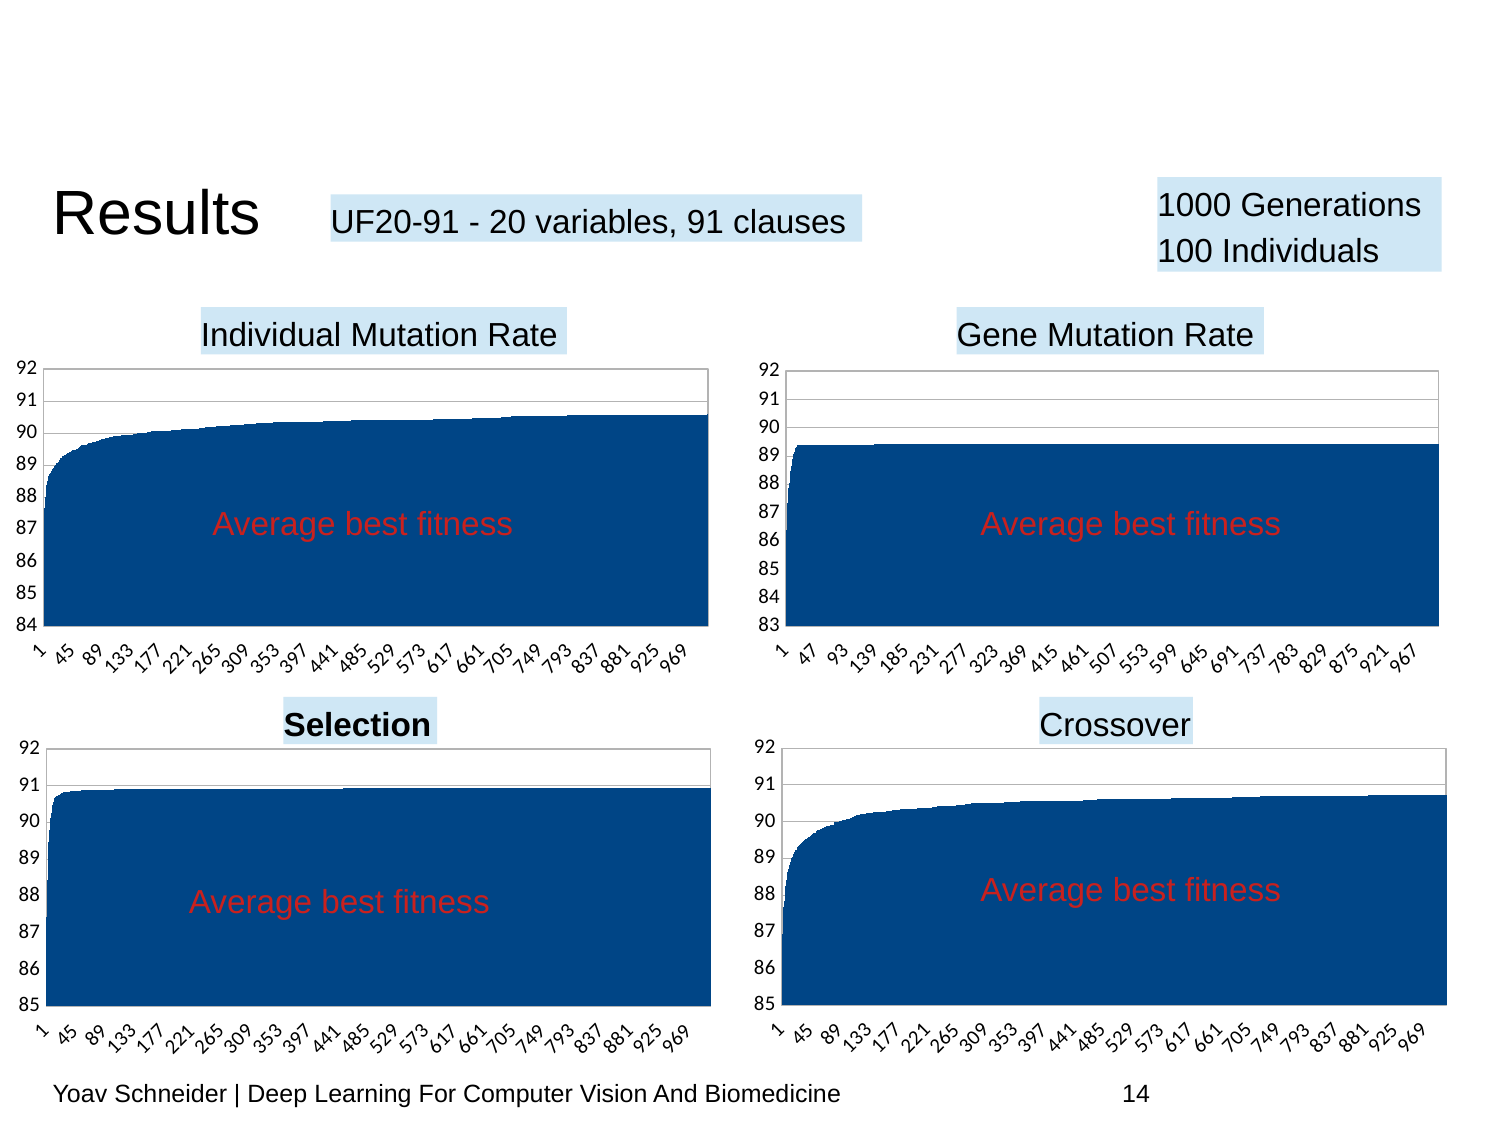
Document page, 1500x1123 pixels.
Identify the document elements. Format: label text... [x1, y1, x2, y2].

text_box Yoav Schneider | Deep Learning For Computer Vision And Biomedicine [52, 1062, 1116, 1123]
list 1000 Generations 100 Individuals [1157, 177, 1442, 272]
list Selection [283, 696, 438, 732]
chart [1, 352, 723, 686]
list Average best fitness [980, 496, 1347, 544]
title Results [52, 171, 1453, 242]
list Average best fitness [980, 862, 1347, 910]
list Individual Mutation Rate [200, 307, 567, 352]
list Average best fitness [212, 496, 579, 544]
text_box [1122, 1065, 1459, 1123]
chart [739, 731, 1461, 1065]
list UF20-91 - 20 variables, 91 clauses [330, 194, 863, 242]
list Crossover [1039, 696, 1193, 731]
chart [744, 354, 1453, 686]
list Gene Mutation Rate [956, 307, 1264, 355]
list Average best fitness [188, 874, 556, 922]
chart [4, 732, 725, 1066]
